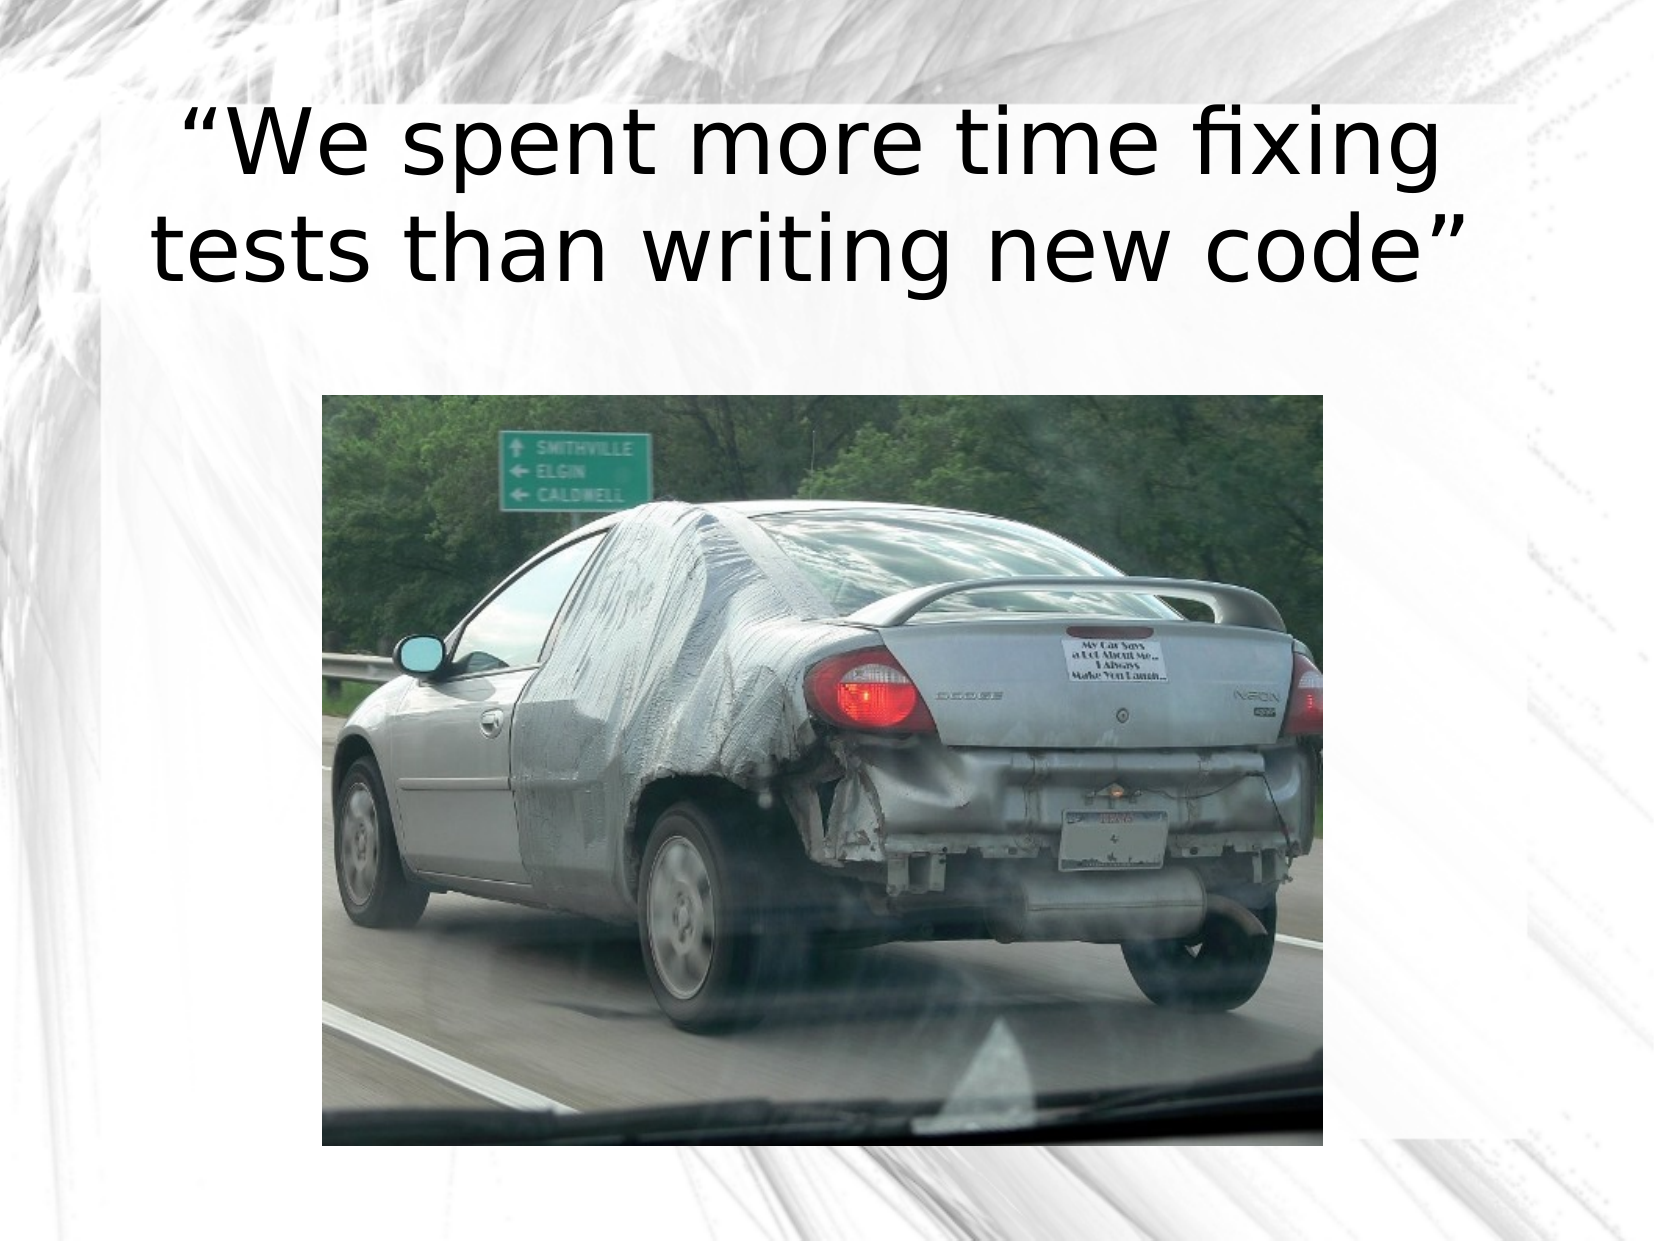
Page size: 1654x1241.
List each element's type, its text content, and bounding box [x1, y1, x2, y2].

title “We spent more time fixing tests than writing new code” [118, 89, 1506, 304]
picture [0, 0, 1654, 1241]
